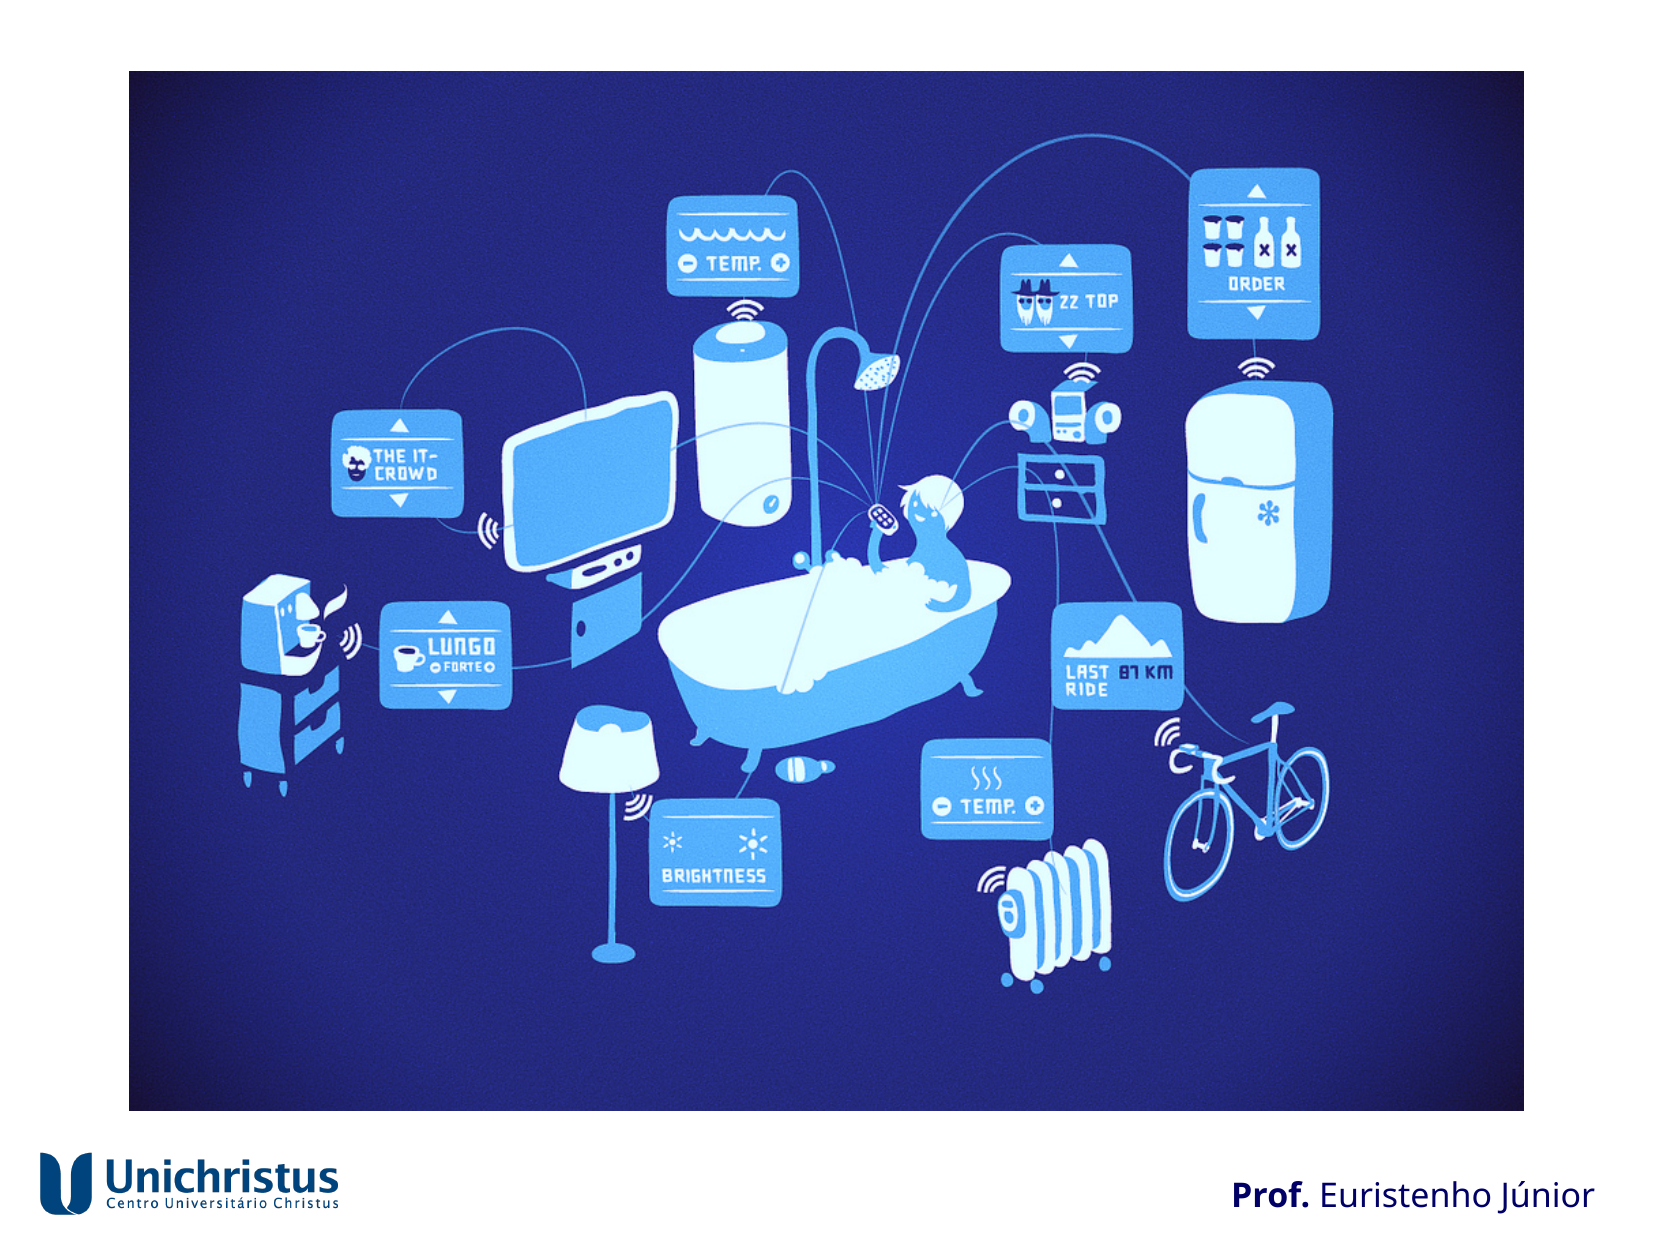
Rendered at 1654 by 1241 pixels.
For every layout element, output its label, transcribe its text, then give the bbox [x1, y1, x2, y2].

picture [35, 1149, 343, 1217]
picture [129, 71, 1524, 1111]
text_box Prof. Euristenho Júnior [1216, 1163, 1654, 1224]
